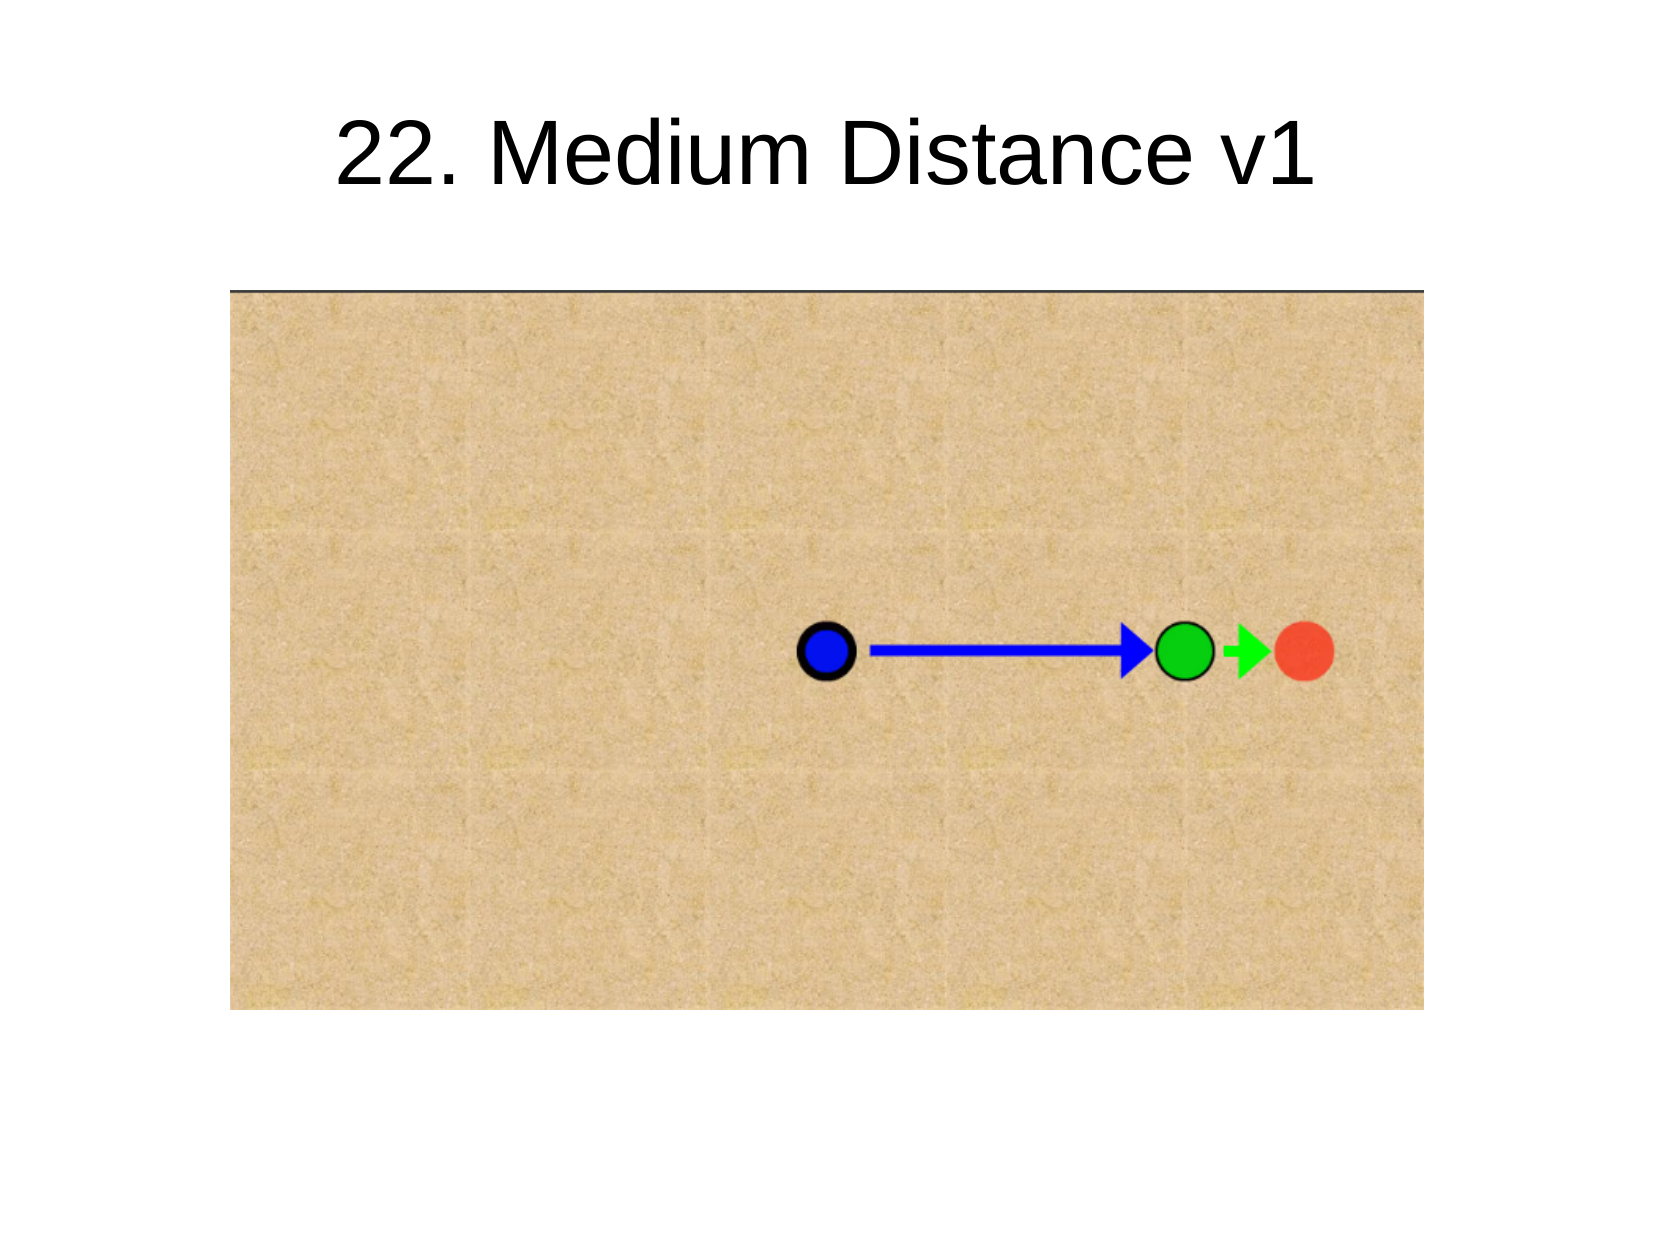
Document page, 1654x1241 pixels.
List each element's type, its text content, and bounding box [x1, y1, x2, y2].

picture [230, 290, 1424, 1010]
title 22. Medium Distance v1 [82, 49, 1571, 257]
